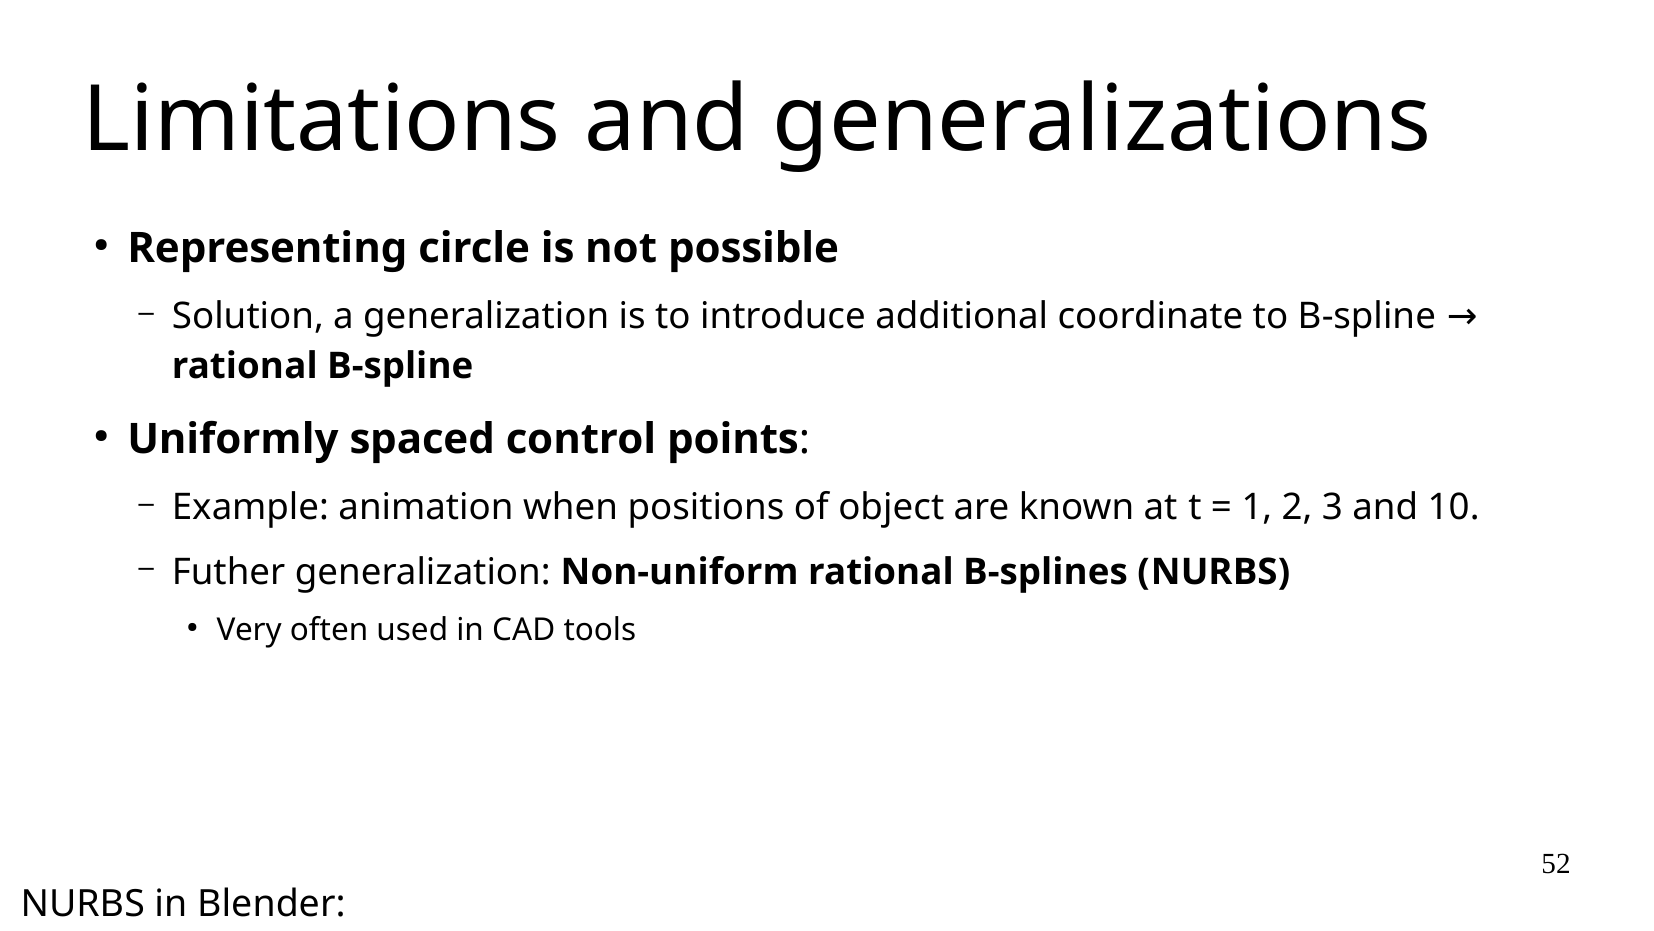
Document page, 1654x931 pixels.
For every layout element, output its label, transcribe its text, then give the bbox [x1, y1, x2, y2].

list Representing circle is not possible Solution, a generalization is to introduce additional coordinate to B-spline → rational B-spline Uniformly spaced control points: Example: animation when positions of object are known at t = 1, 2, 3 and 10. Futher generalization: Non-uniform rational B-splines (NURBS) Very often used in CAD tools [82, 217, 1571, 661]
text_box NURBS in Blender: https://docs.blender.org/manual/en/latest/modeling/curves/introduction.html [5, 868, 1336, 931]
title Limitations and generalizations [82, 37, 1571, 193]
